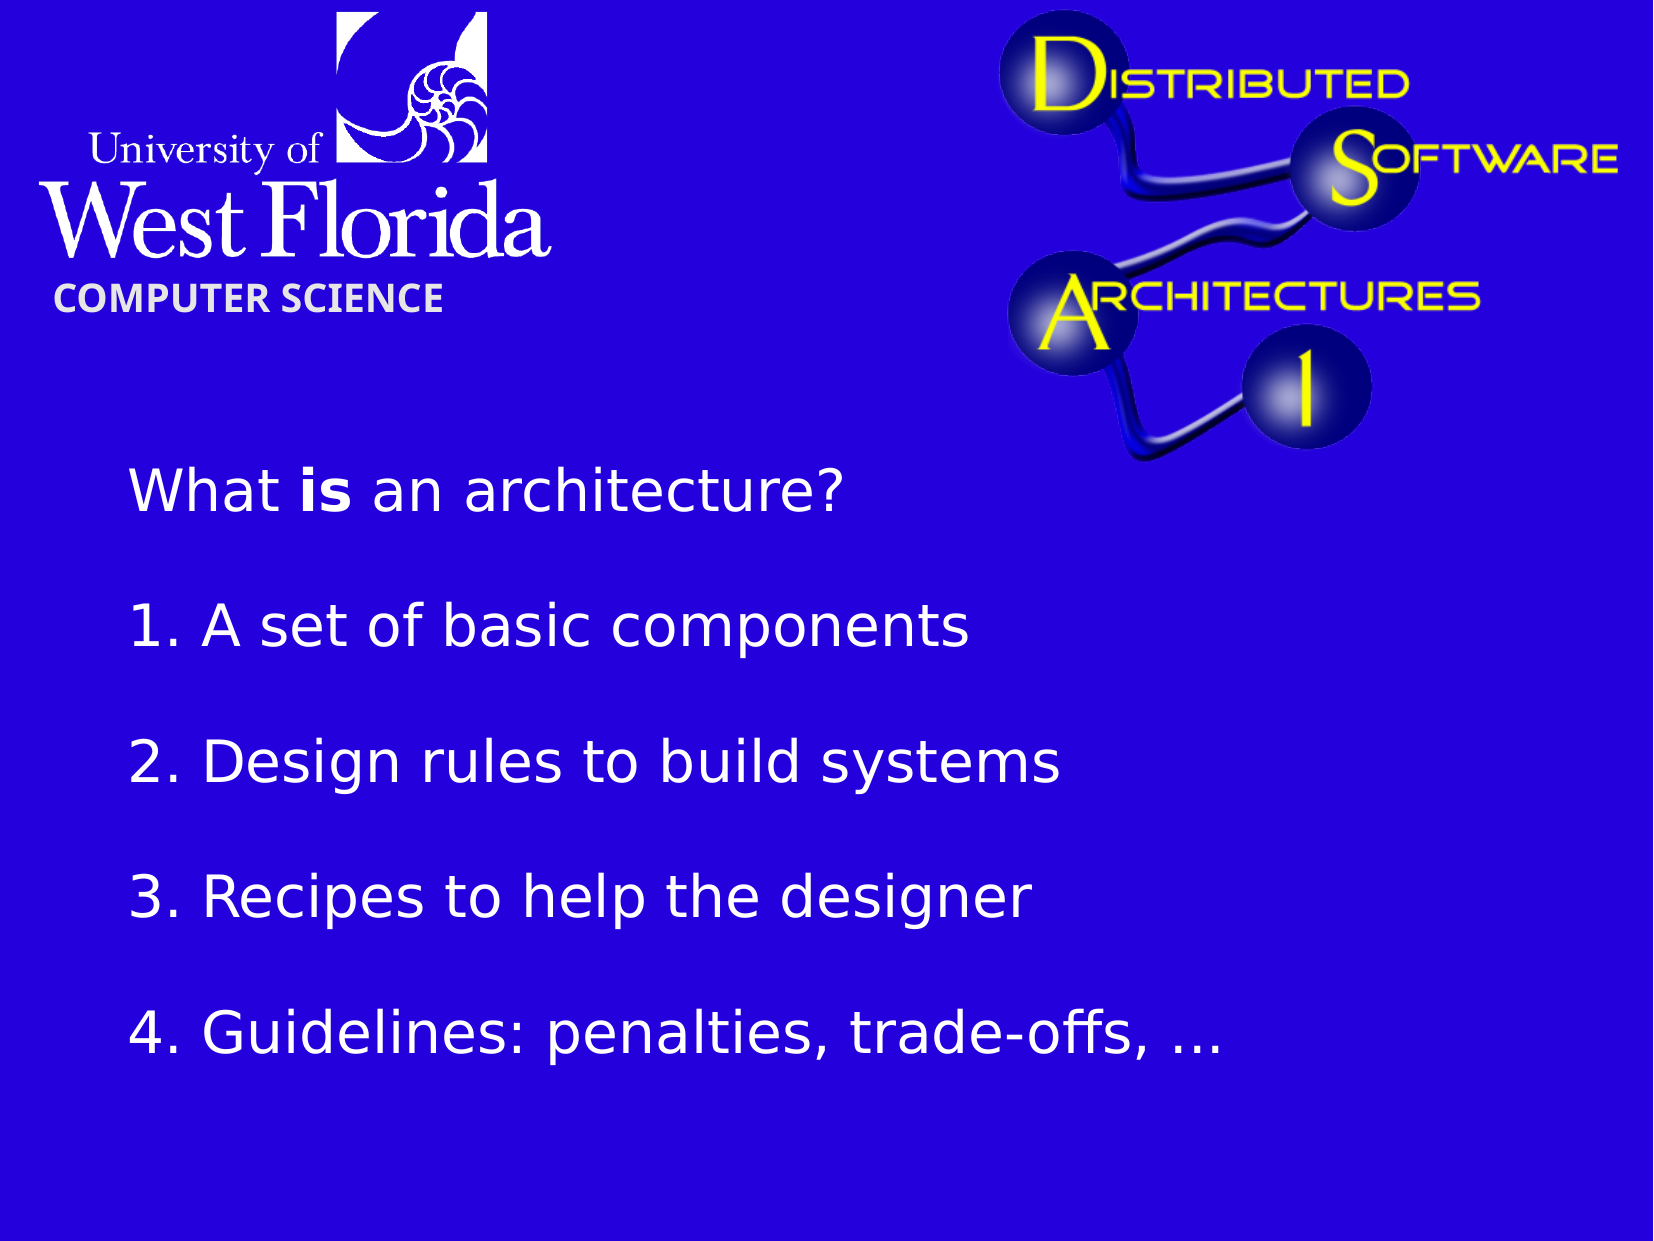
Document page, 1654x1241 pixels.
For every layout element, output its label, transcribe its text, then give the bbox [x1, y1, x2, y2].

picture [910, 0, 1653, 506]
text_box COMPUTER SCIENCE [37, 262, 563, 334]
picture [37, 0, 559, 262]
text_box What is an architecture? 1. A set of basic components 2. Design rules to build systems 3. Recipes to help the designer 4. Guidelines: penalties, trade-offs, ... [112, 450, 1613, 1075]
